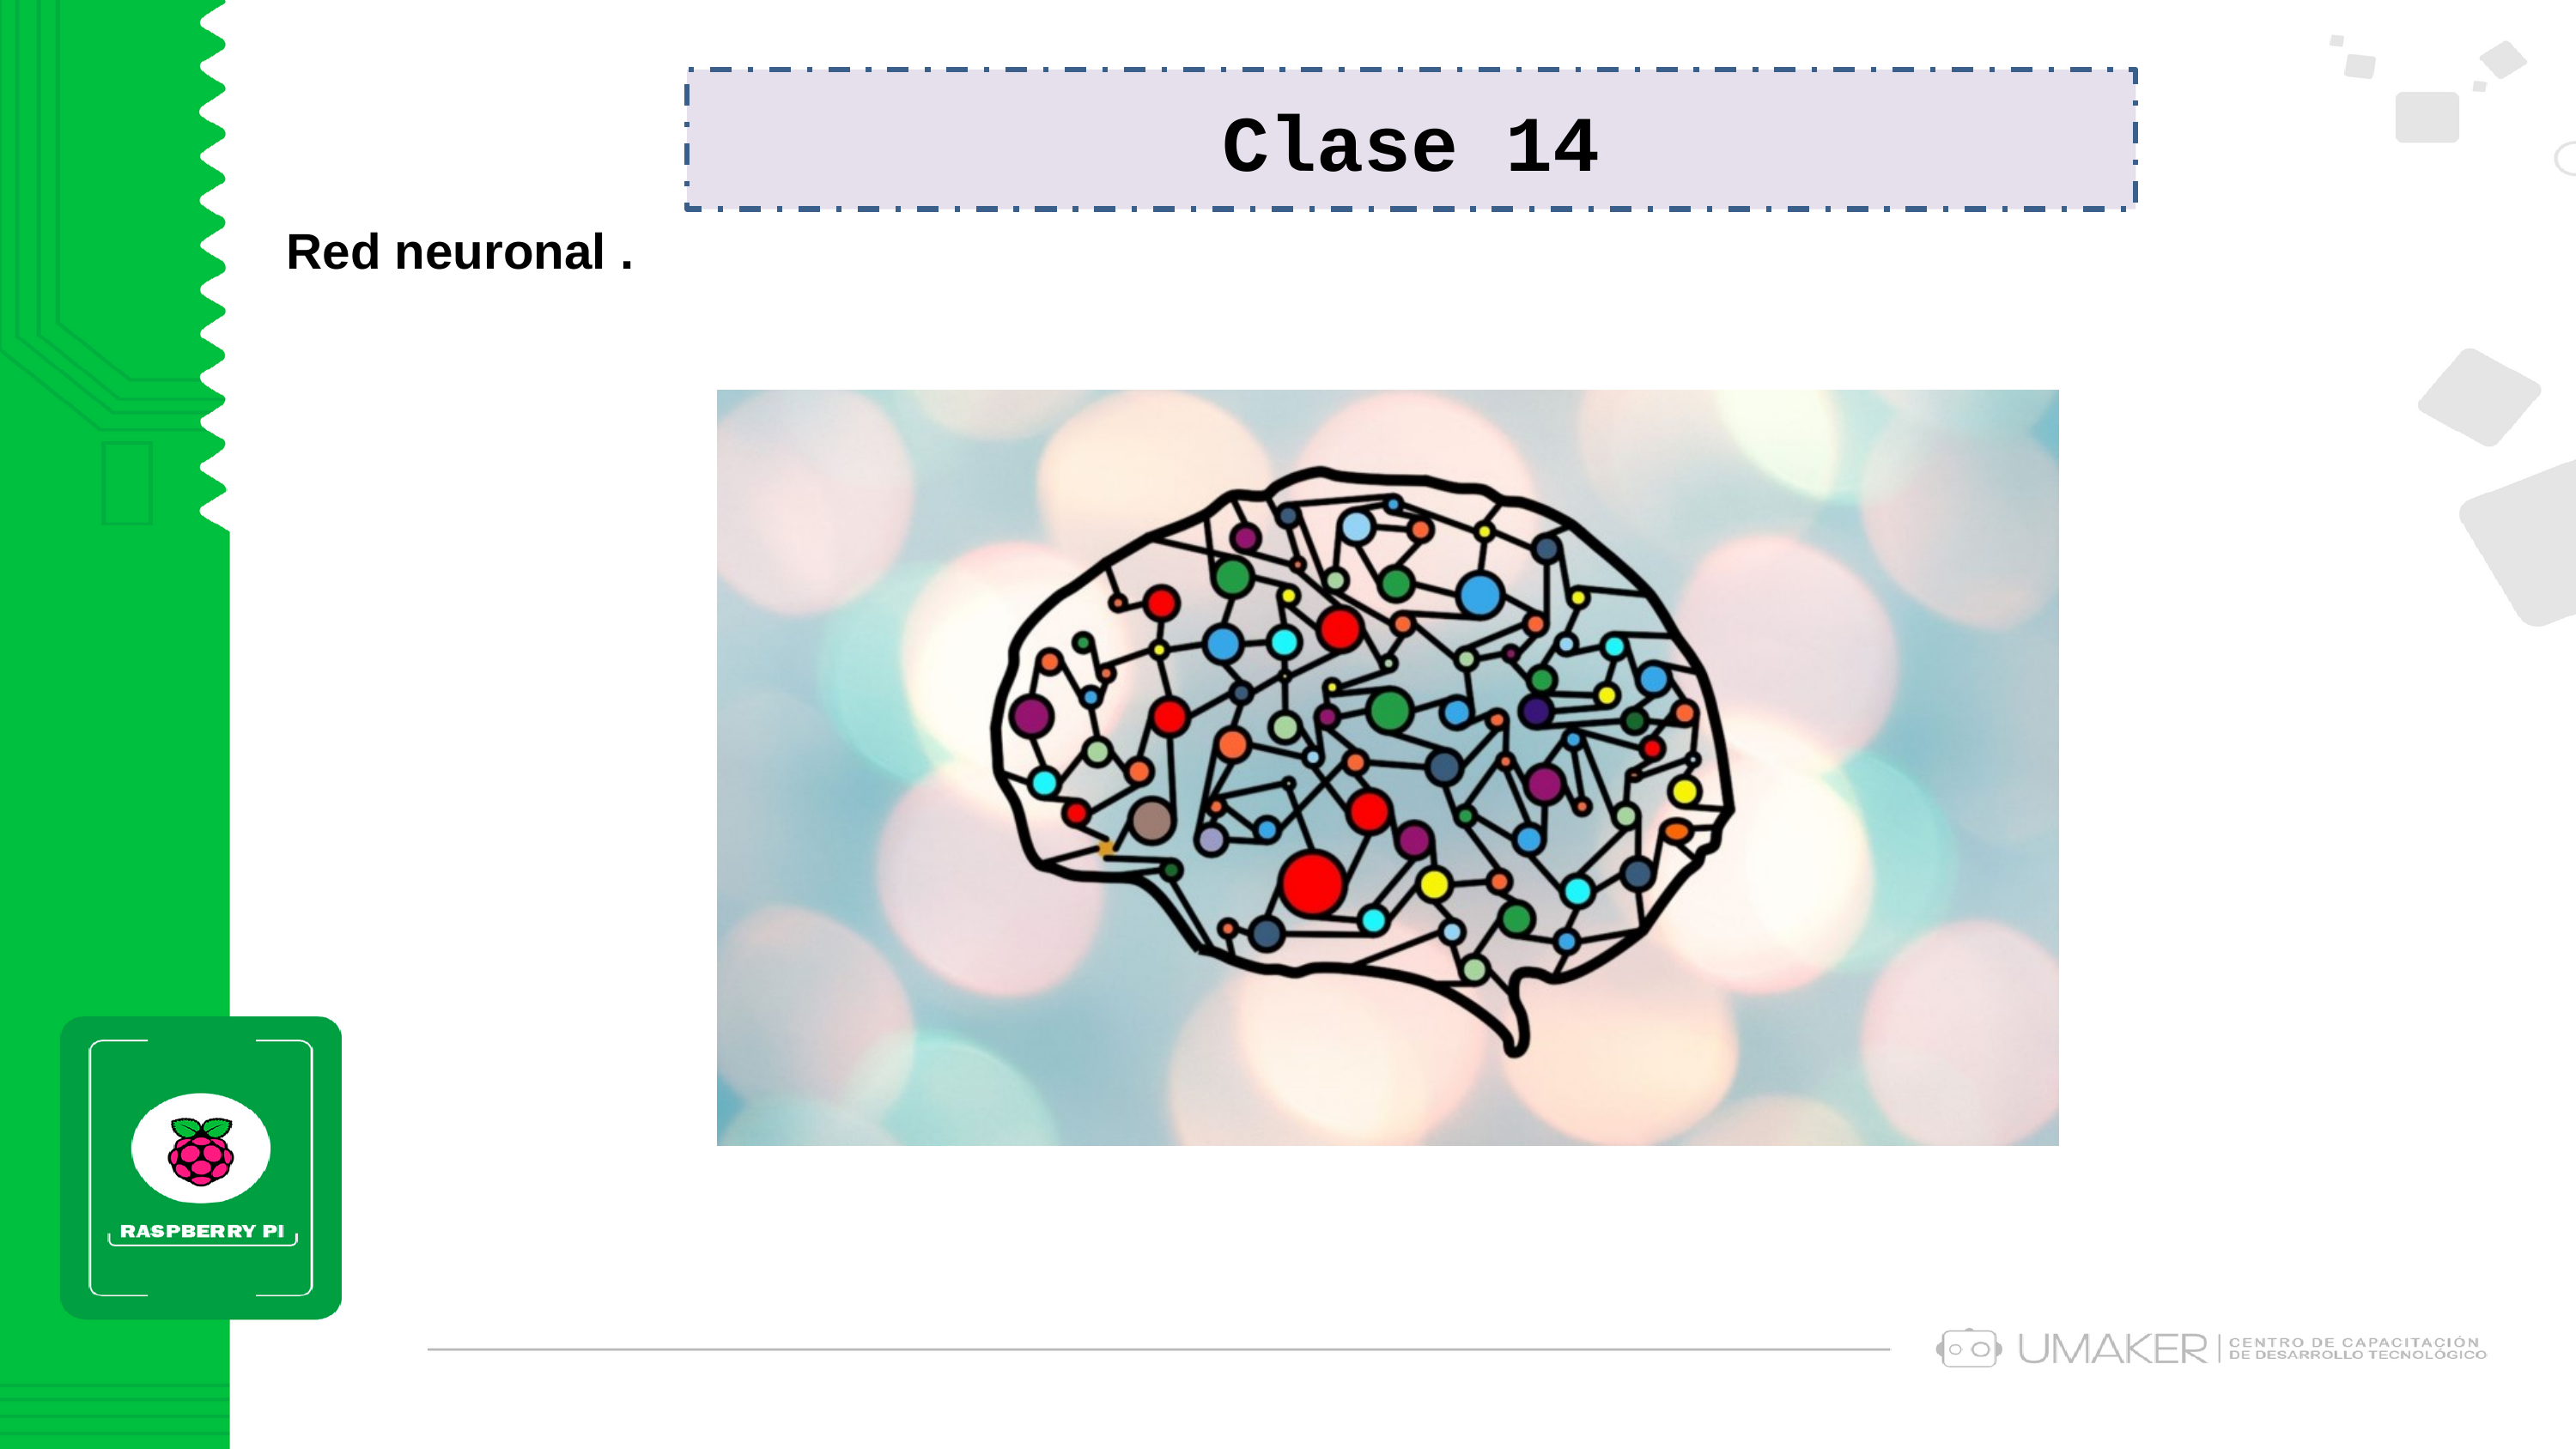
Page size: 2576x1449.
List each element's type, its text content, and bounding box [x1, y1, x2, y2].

text_box Clase 14 [687, 70, 2136, 209]
text_box Red neuronal . [243, 213, 2378, 366]
picture [0, 0, 2576, 1449]
